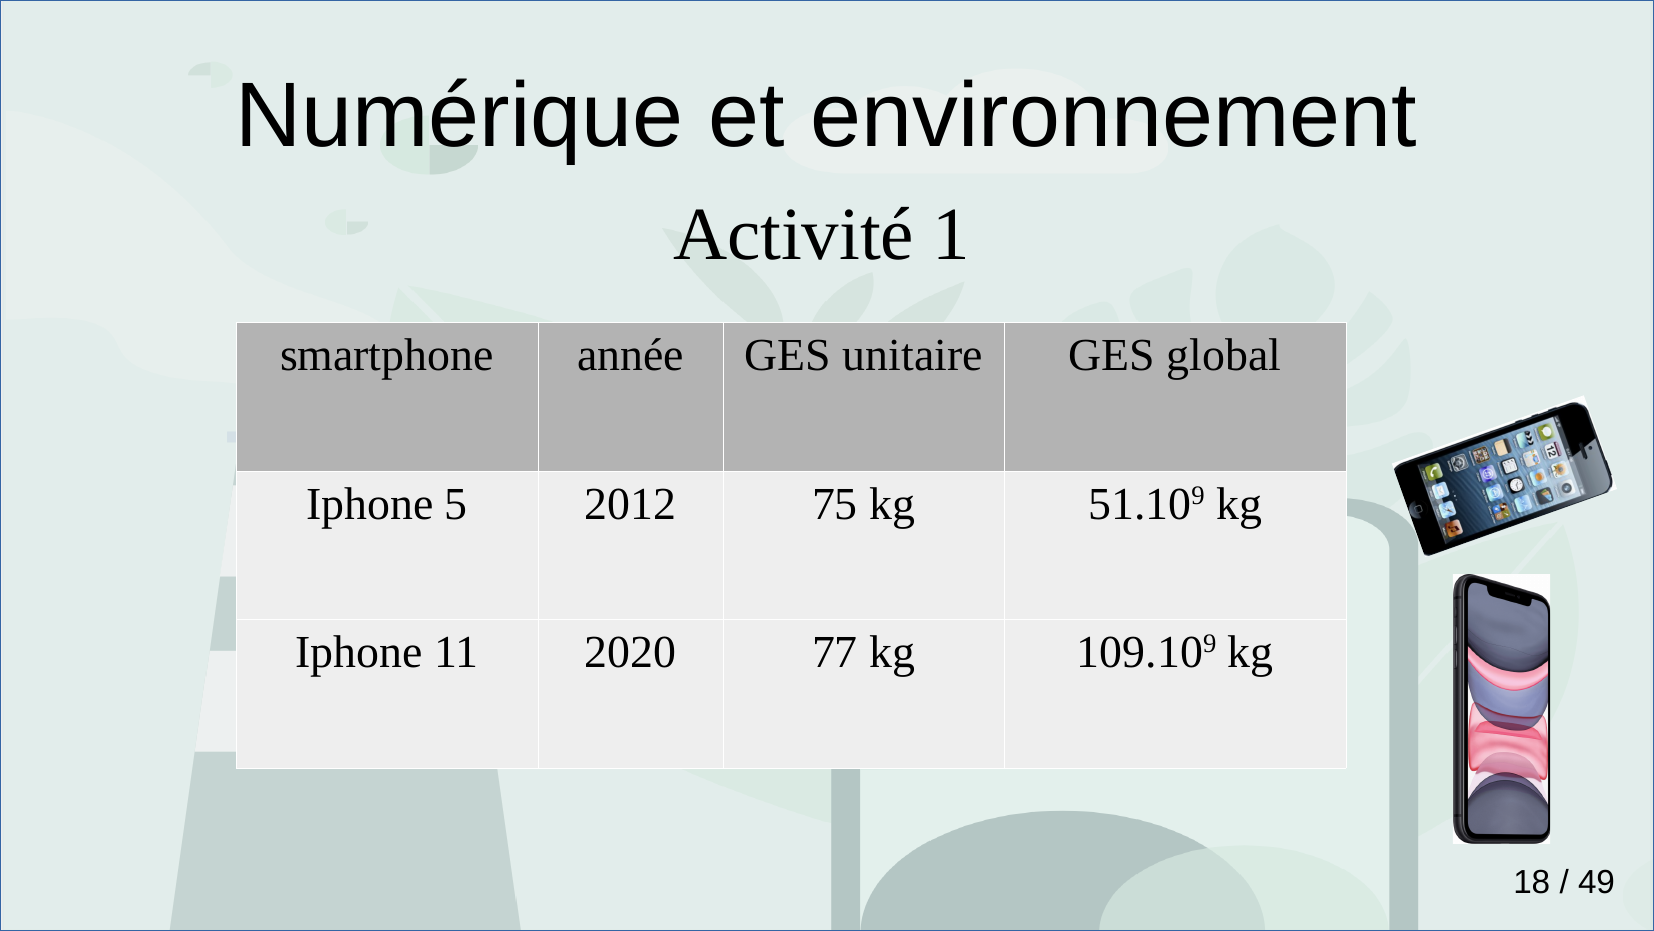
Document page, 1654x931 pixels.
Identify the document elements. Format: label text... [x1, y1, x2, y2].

table_cell 2020 [539, 620, 723, 768]
table_header année [539, 323, 723, 471]
table_cell 2012 [539, 472, 723, 619]
table_header GES global [1005, 323, 1346, 471]
table_header smartphone [237, 323, 538, 471]
table_cell 75 kg [724, 472, 1004, 619]
table_cell 51.109 kg [1005, 472, 1346, 619]
picture [1452, 574, 1551, 844]
table_cell Iphone 11 [237, 620, 538, 768]
table_header GES unitaire [724, 323, 1004, 471]
table_cell Iphone 5 [237, 472, 538, 619]
table_cell 109.109 kg [1005, 620, 1346, 768]
picture [1391, 395, 1618, 558]
text_box <number> / 49 [1341, 855, 1630, 926]
table_cell 77 kg [724, 620, 1004, 768]
text_box [0, 0, 1654, 931]
title Numérique et environnement [82, 37, 1571, 193]
text_box Activité 1 [639, 185, 1004, 322]
